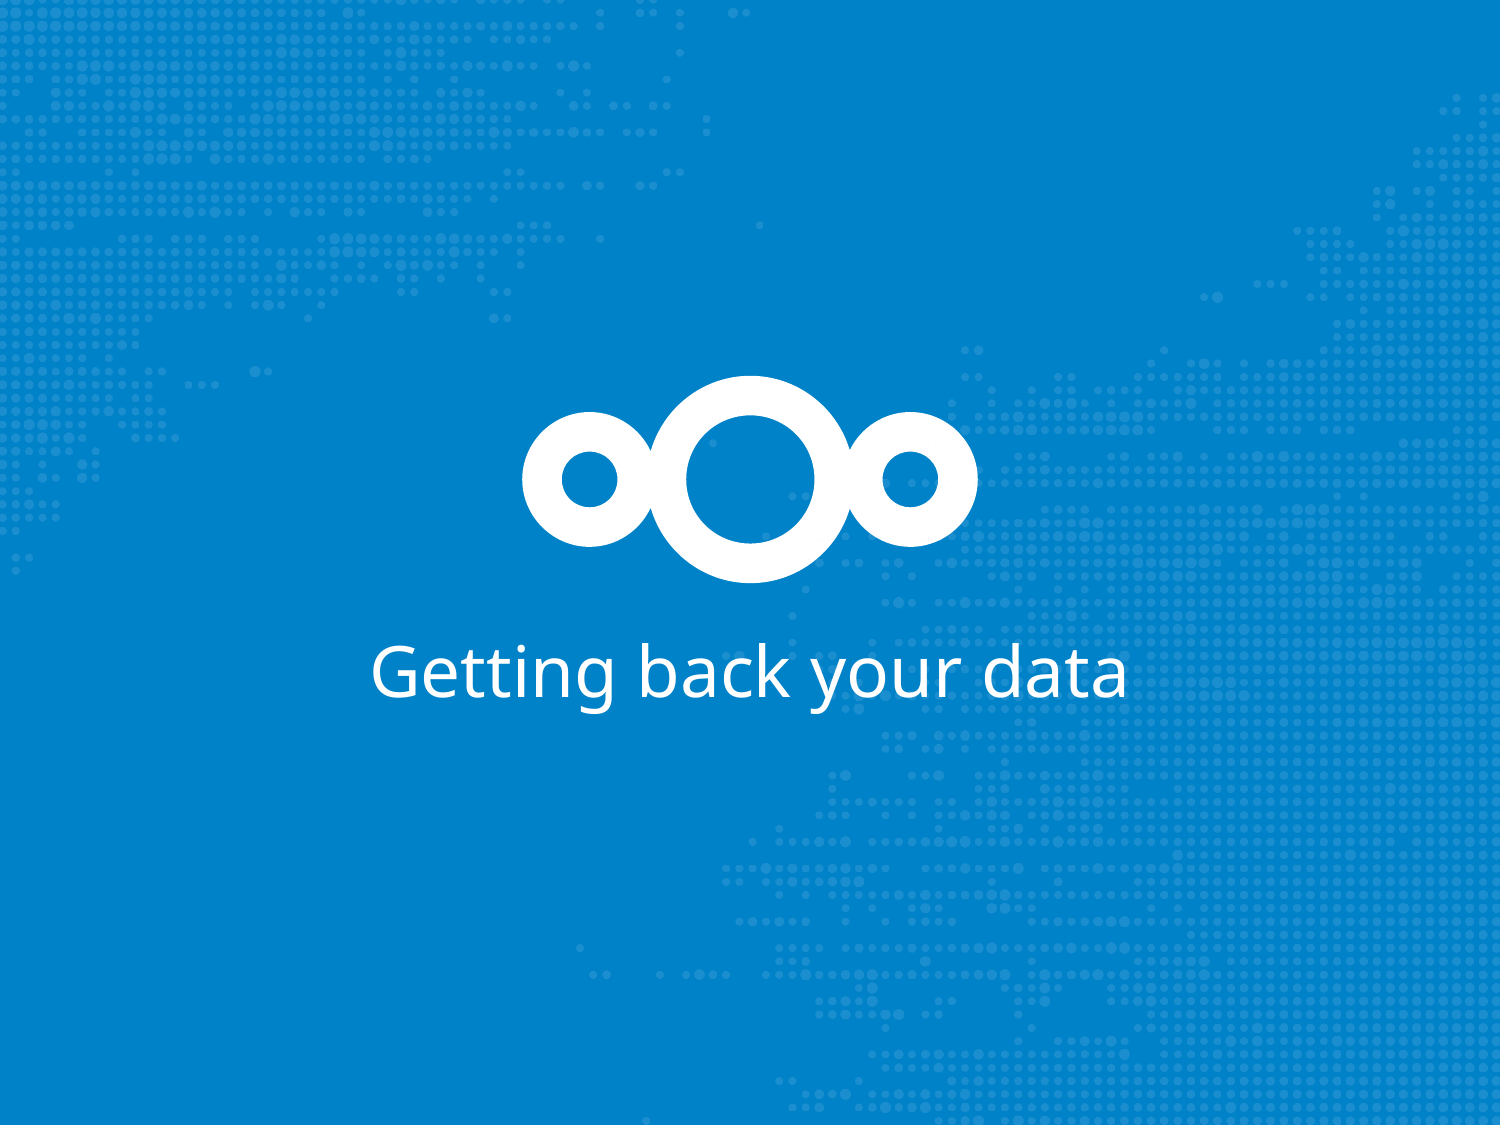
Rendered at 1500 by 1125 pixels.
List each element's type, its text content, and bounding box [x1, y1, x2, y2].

title Getting back your data [75, 576, 1425, 765]
